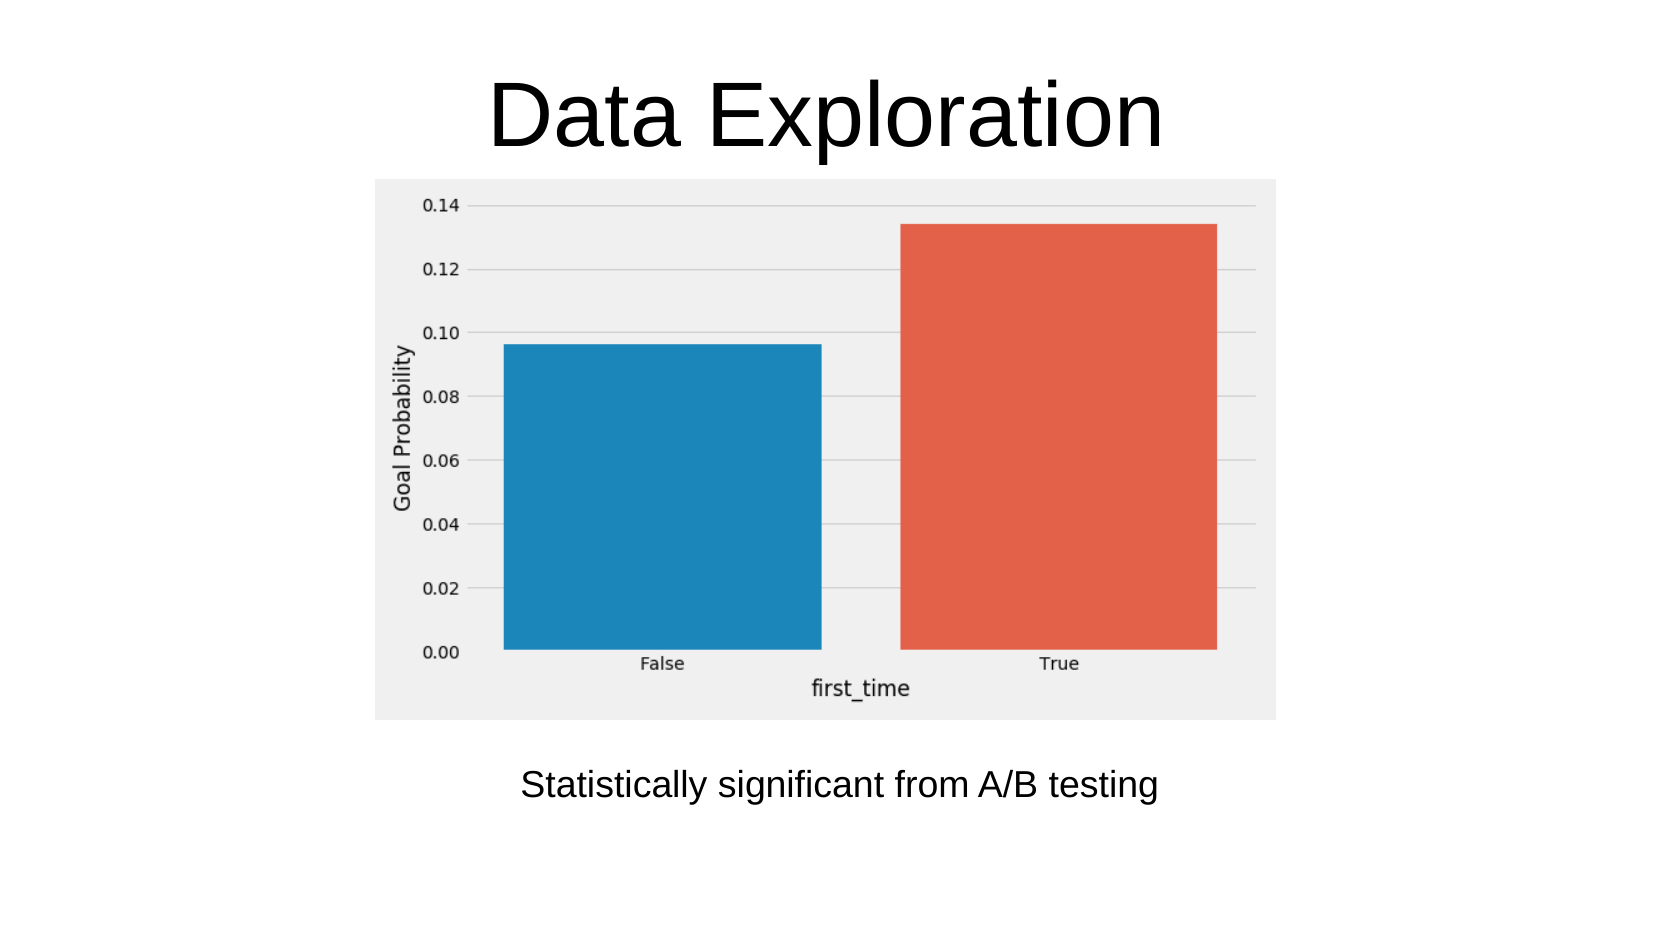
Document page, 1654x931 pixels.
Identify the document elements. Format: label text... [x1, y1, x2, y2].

picture [375, 179, 1276, 720]
title Data Exploration [82, 37, 1571, 193]
text_box Statistically significant from A/B testing [420, 756, 1261, 856]
